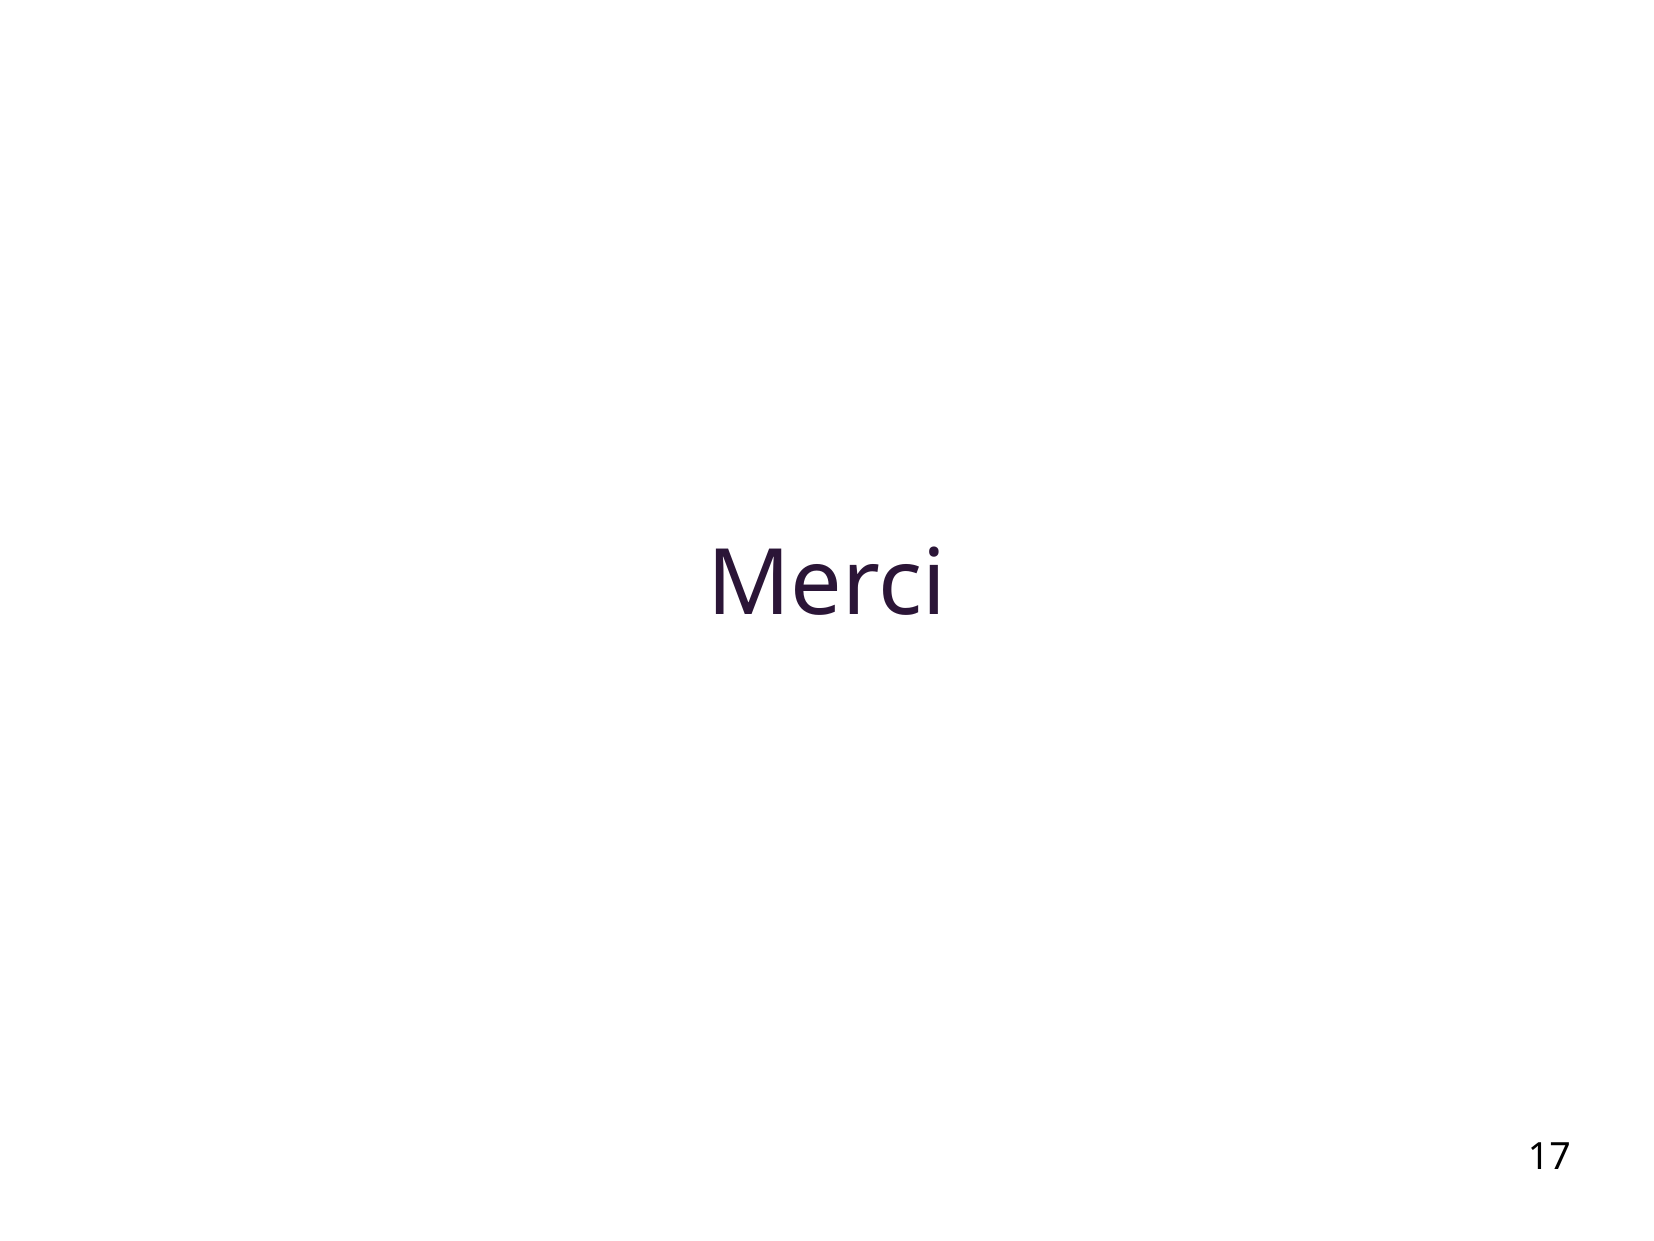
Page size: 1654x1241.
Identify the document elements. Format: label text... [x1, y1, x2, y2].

title Merci [82, 516, 1571, 724]
